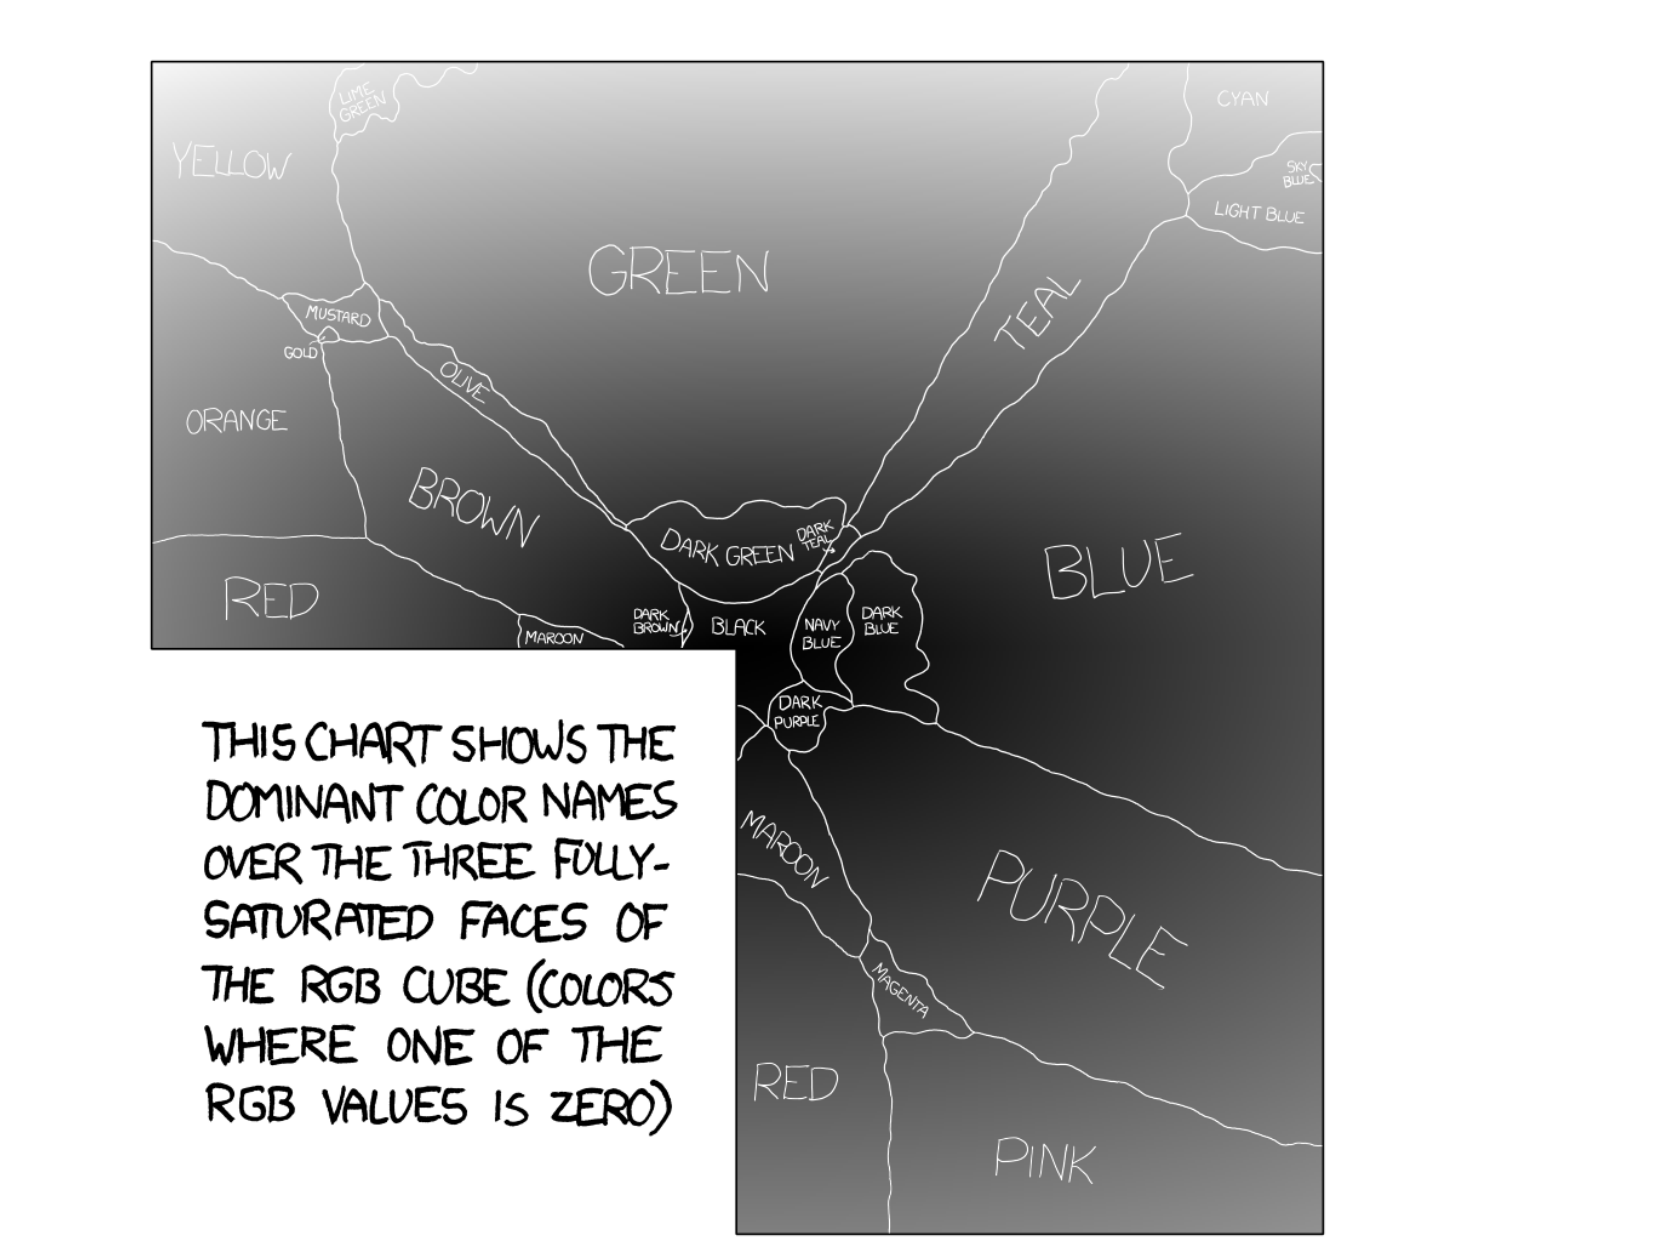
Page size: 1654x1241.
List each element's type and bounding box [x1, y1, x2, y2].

picture [117, 27, 1358, 1241]
